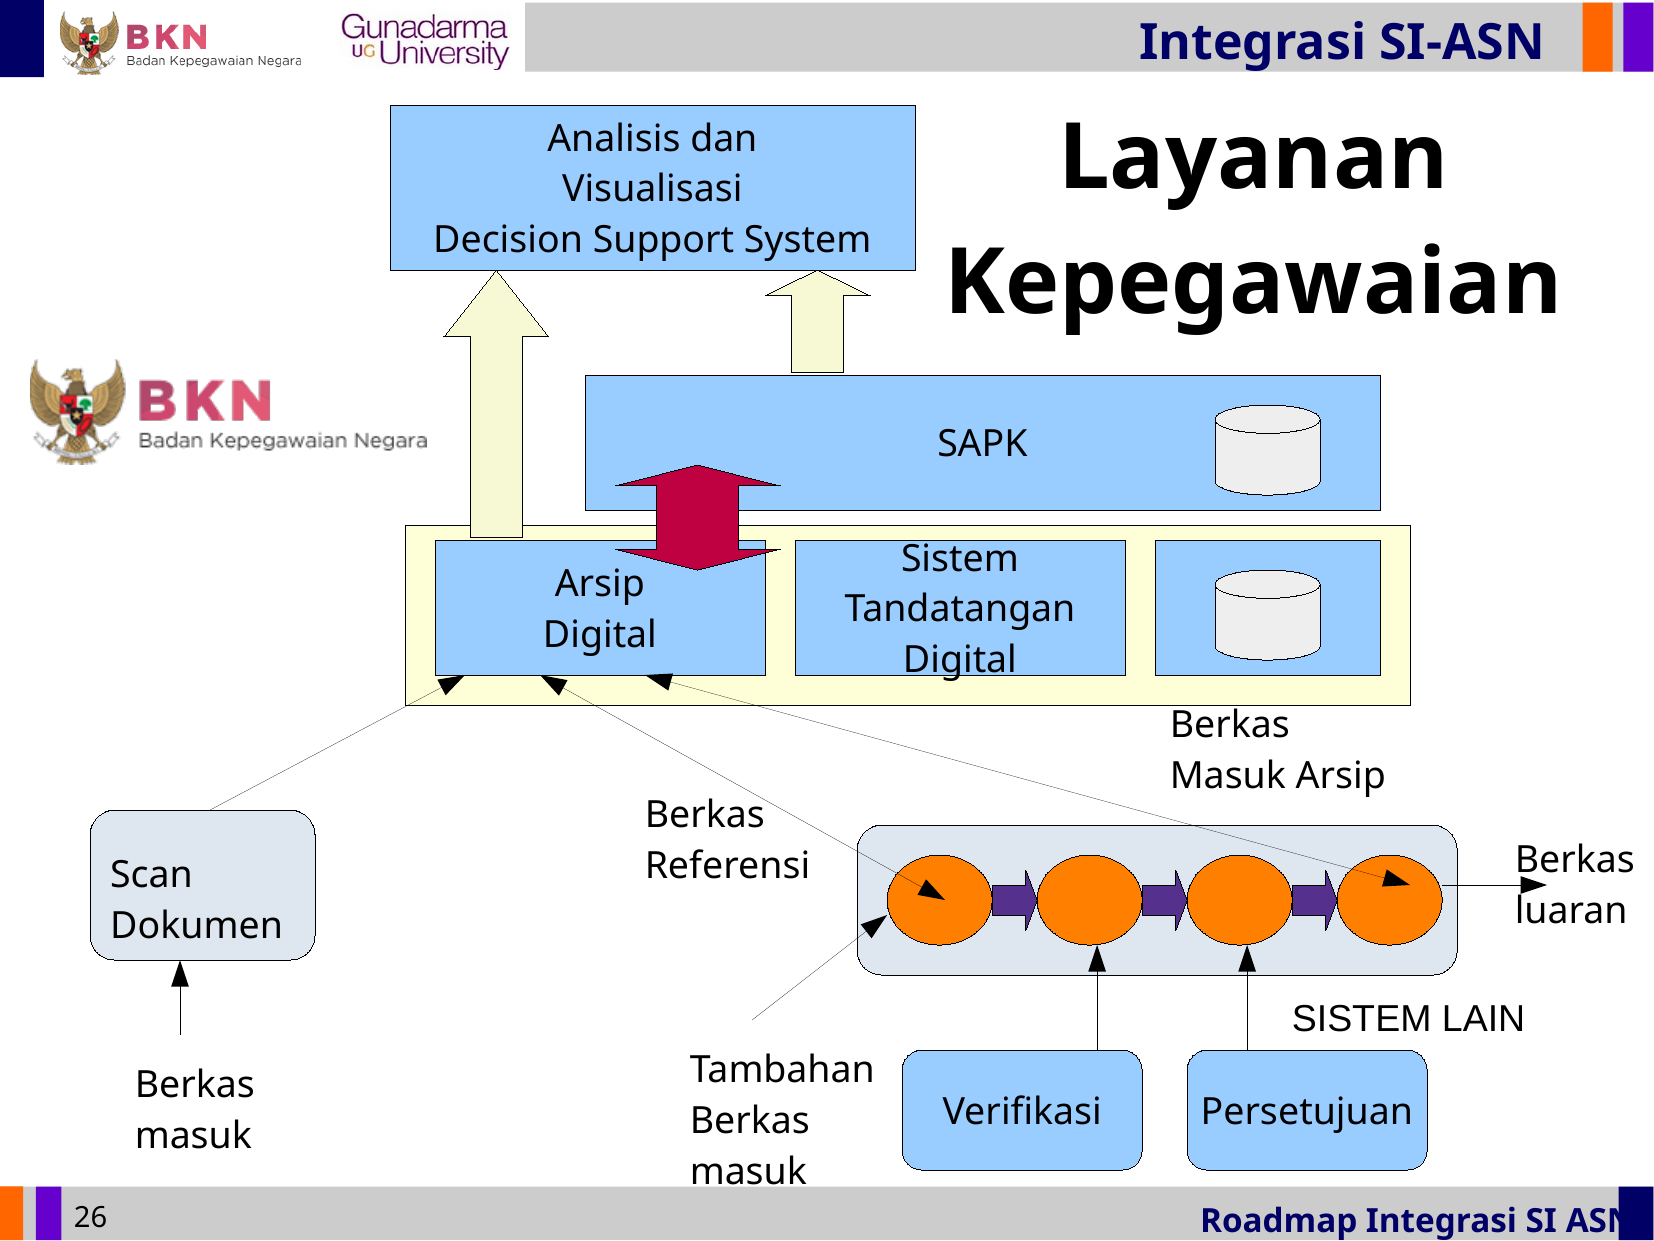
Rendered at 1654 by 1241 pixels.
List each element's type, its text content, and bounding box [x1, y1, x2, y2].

picture [340, 0, 510, 70]
text_box [1215, 405, 1321, 496]
text_box [551, 676, 753, 706]
text_box Analisis dan Visualisasi Decision Support System [390, 105, 872, 271]
text_box Persetujuan [1187, 1050, 1428, 1171]
text_box Arsip Digital [435, 540, 766, 676]
text_box Verifikasi [902, 1050, 1143, 1171]
text_box Scan Dokumen [95, 840, 286, 945]
text_box Berkas luaran [1500, 825, 1648, 931]
text_box [90, 810, 316, 961]
text_box [405, 270, 1411, 706]
picture [30, 359, 427, 466]
text_box Berkas Referensi [630, 780, 818, 886]
text_box Tambahan Berkas masuk [675, 1035, 873, 1185]
text_box Berkas Masuk Arsip [1155, 690, 1390, 796]
text_box Berkas masuk [120, 1050, 298, 1155]
text_box [409, 676, 593, 706]
text_box [765, 270, 871, 373]
picture [60, 11, 301, 75]
text_box Sistem Tandatangan Digital [795, 540, 1126, 676]
text_box [857, 825, 1458, 976]
text_box SISTEM LAIN [1277, 990, 1571, 1047]
text_box SAPK [585, 375, 1381, 511]
title Layanan Kepegawaian [872, 105, 1636, 326]
